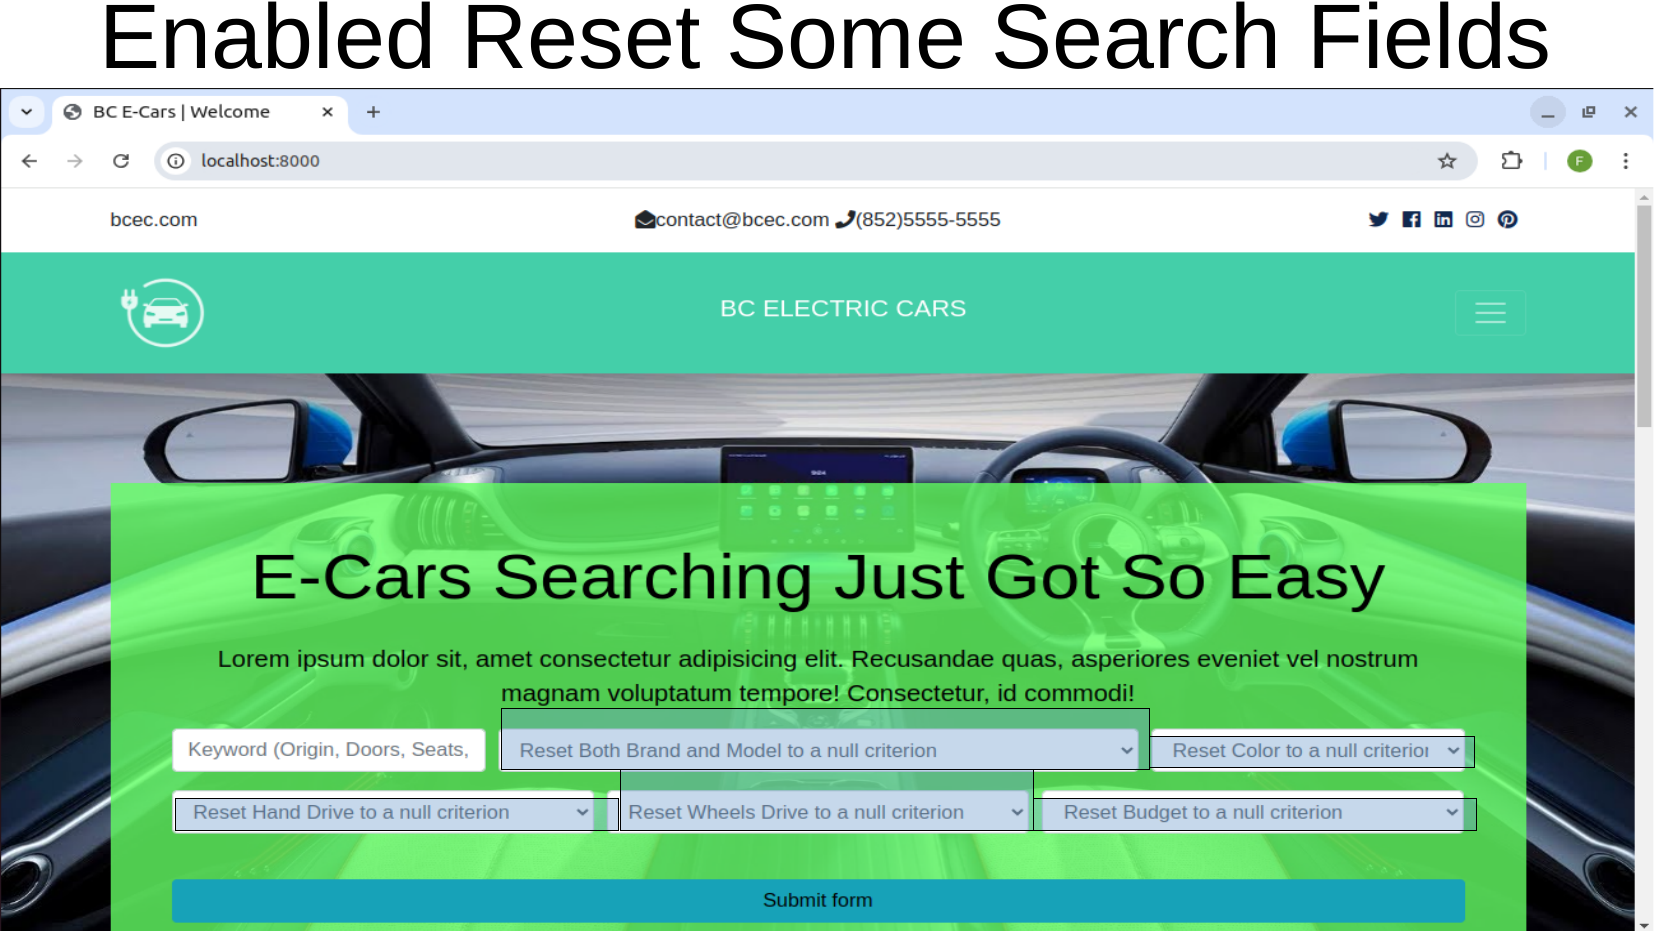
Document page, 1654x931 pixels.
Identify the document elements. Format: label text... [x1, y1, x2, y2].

text_box [175, 798, 619, 831]
text_box [501, 708, 1477, 831]
title Enabled Reset Some Search Fields [0, 0, 1654, 88]
picture [0, 88, 1654, 931]
